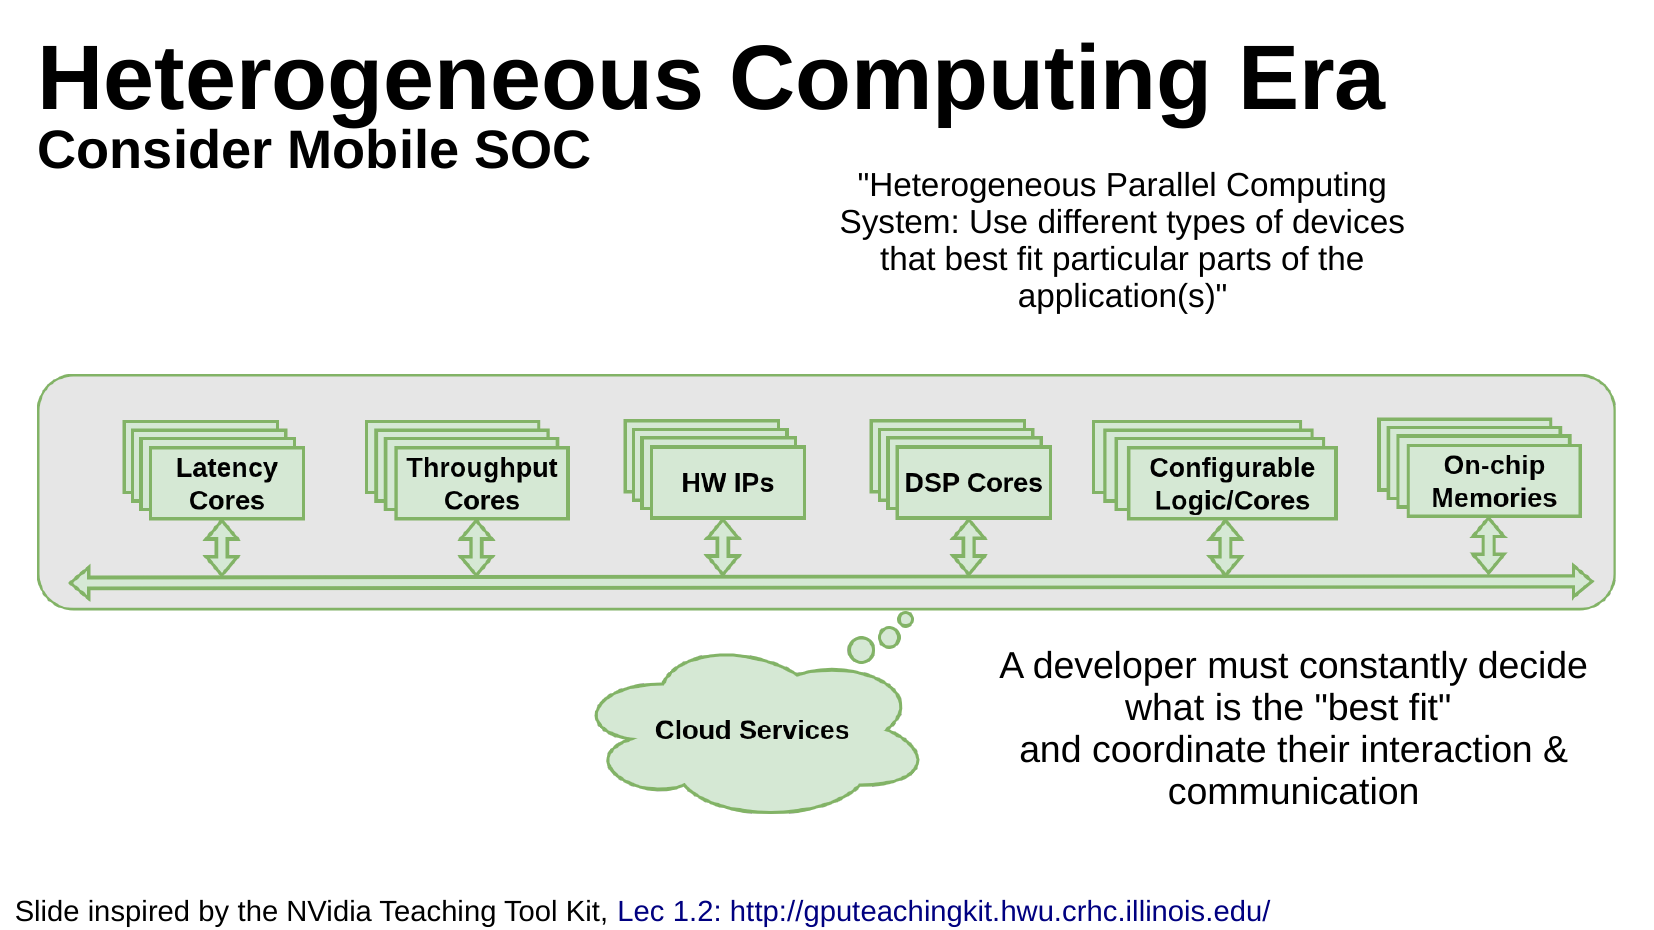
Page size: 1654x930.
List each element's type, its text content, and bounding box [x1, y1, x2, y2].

text_box Slide inspired by the NVidia Teaching Tool Kit, Lec 1.2: http://gputeachingkit.hwu.crhc.illinois.edu/ [0, 887, 1313, 930]
picture [37, 374, 1616, 824]
title Consider Mobile SOC [37, 112, 1526, 188]
title Heterogeneous Computing Era [37, 0, 1526, 112]
text_box "Heterogeneous Parallel Computing System: Use different types of devices that best fit particular parts of the application(s)" [824, 158, 1463, 338]
text_box A developer must constantly decide what is the "best fit" and coordinate their interaction & communication [975, 637, 1613, 863]
